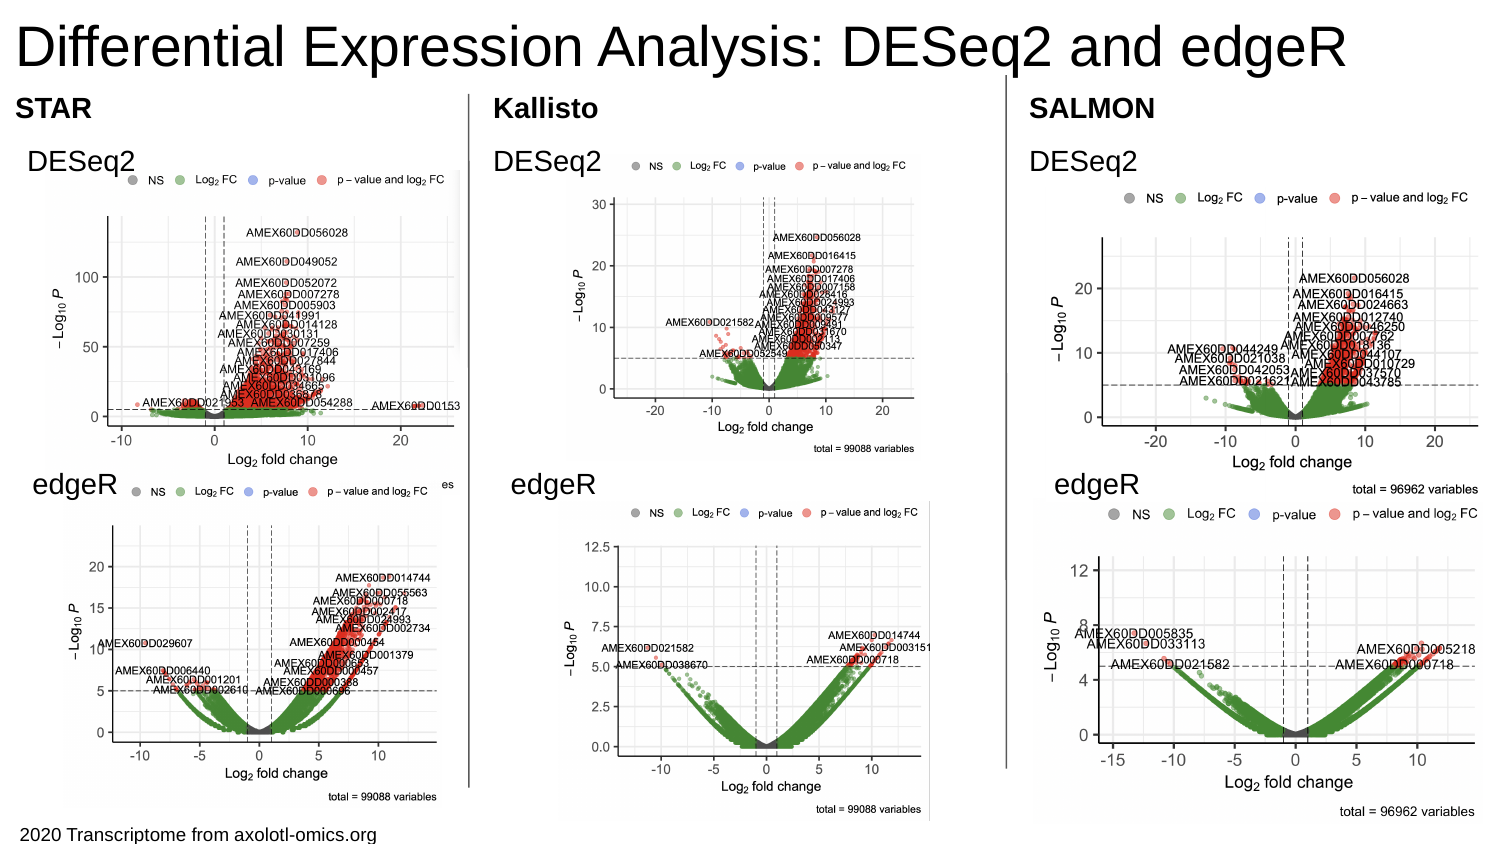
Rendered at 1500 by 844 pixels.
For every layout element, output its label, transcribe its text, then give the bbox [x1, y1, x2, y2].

text_box edgeR [17, 450, 140, 516]
title Differential Expression Analysis: DESeq2 and edgeR [0, 0, 1491, 94]
text_box Kallisto [478, 74, 635, 127]
text_box STAR [0, 74, 157, 140]
text_box edgeR [495, 450, 618, 516]
text_box 2020 Transcriptome from axolotl-omics.org [4, 807, 595, 844]
picture [1033, 187, 1485, 824]
picture [45, 170, 460, 808]
text_box SALMON [1014, 74, 1171, 127]
text_box DESeq2 [1014, 127, 1171, 193]
text_box DESeq2 [478, 127, 635, 193]
text_box DESeq2 [12, 127, 169, 193]
picture [558, 501, 930, 821]
text_box edgeR [1039, 450, 1162, 516]
picture [566, 154, 921, 462]
